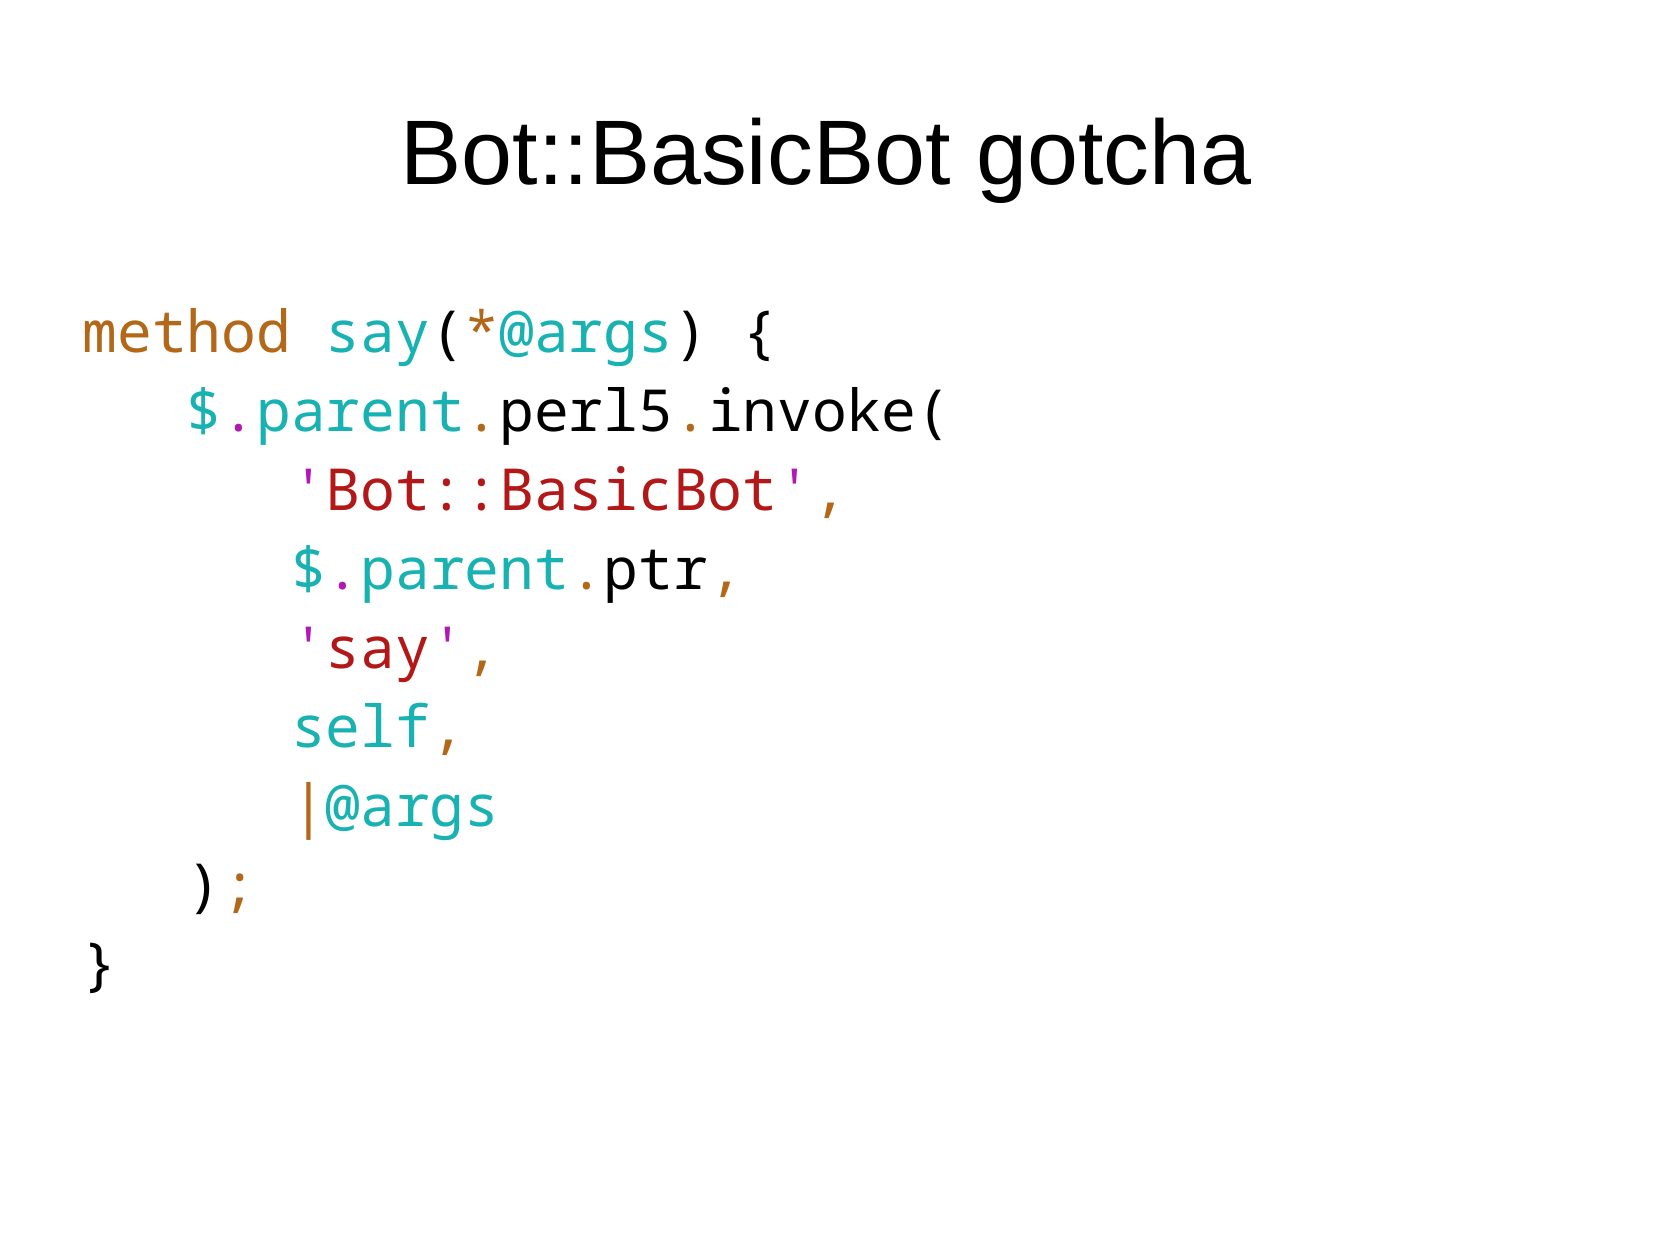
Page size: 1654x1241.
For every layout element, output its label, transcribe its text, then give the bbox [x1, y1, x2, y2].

title Bot::BasicBot gotcha [82, 49, 1571, 257]
list method say(*@args) { $.parent.perl5.invoke( 'Bot::BasicBot', $.parent.ptr, 'say', self, |@args ); } [82, 290, 1571, 1010]
